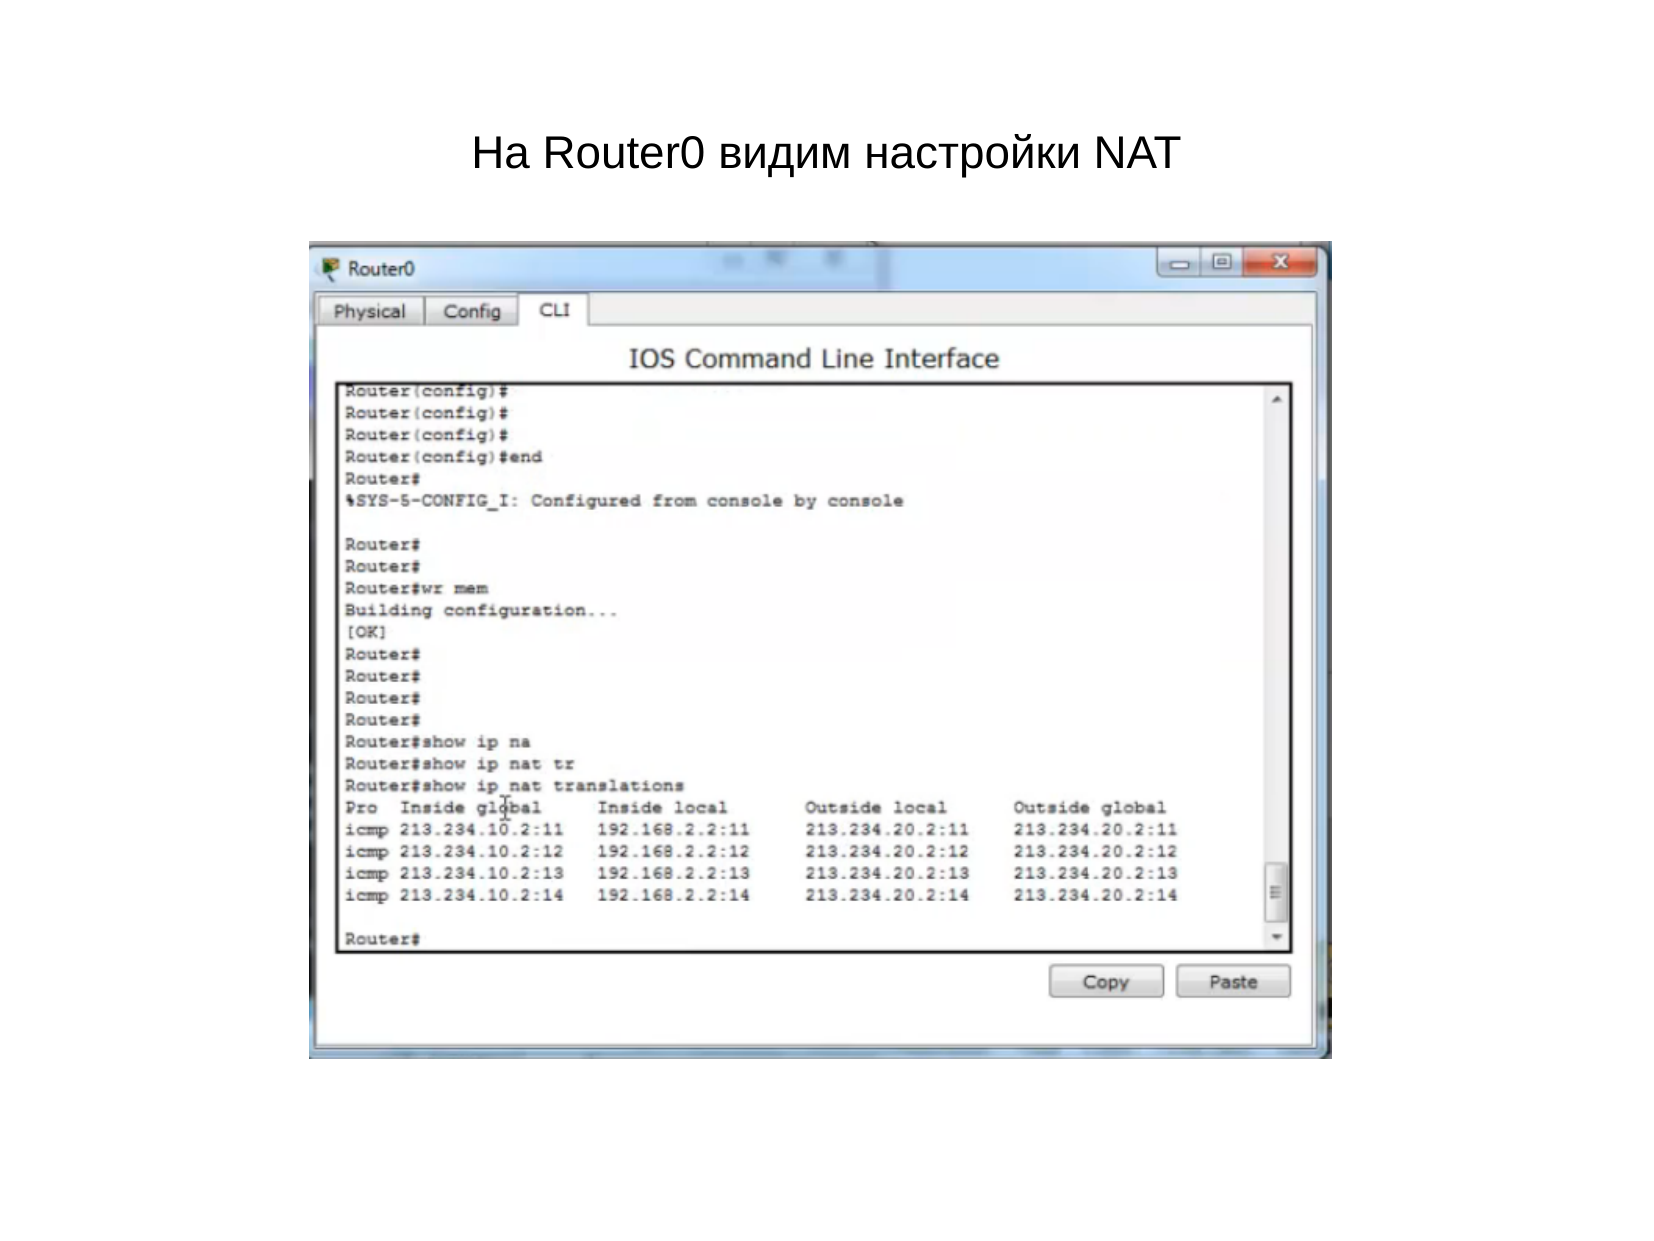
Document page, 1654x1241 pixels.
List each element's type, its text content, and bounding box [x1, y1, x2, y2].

picture [309, 241, 1332, 1059]
title На Router0 видим настройки NAT [82, 49, 1571, 257]
